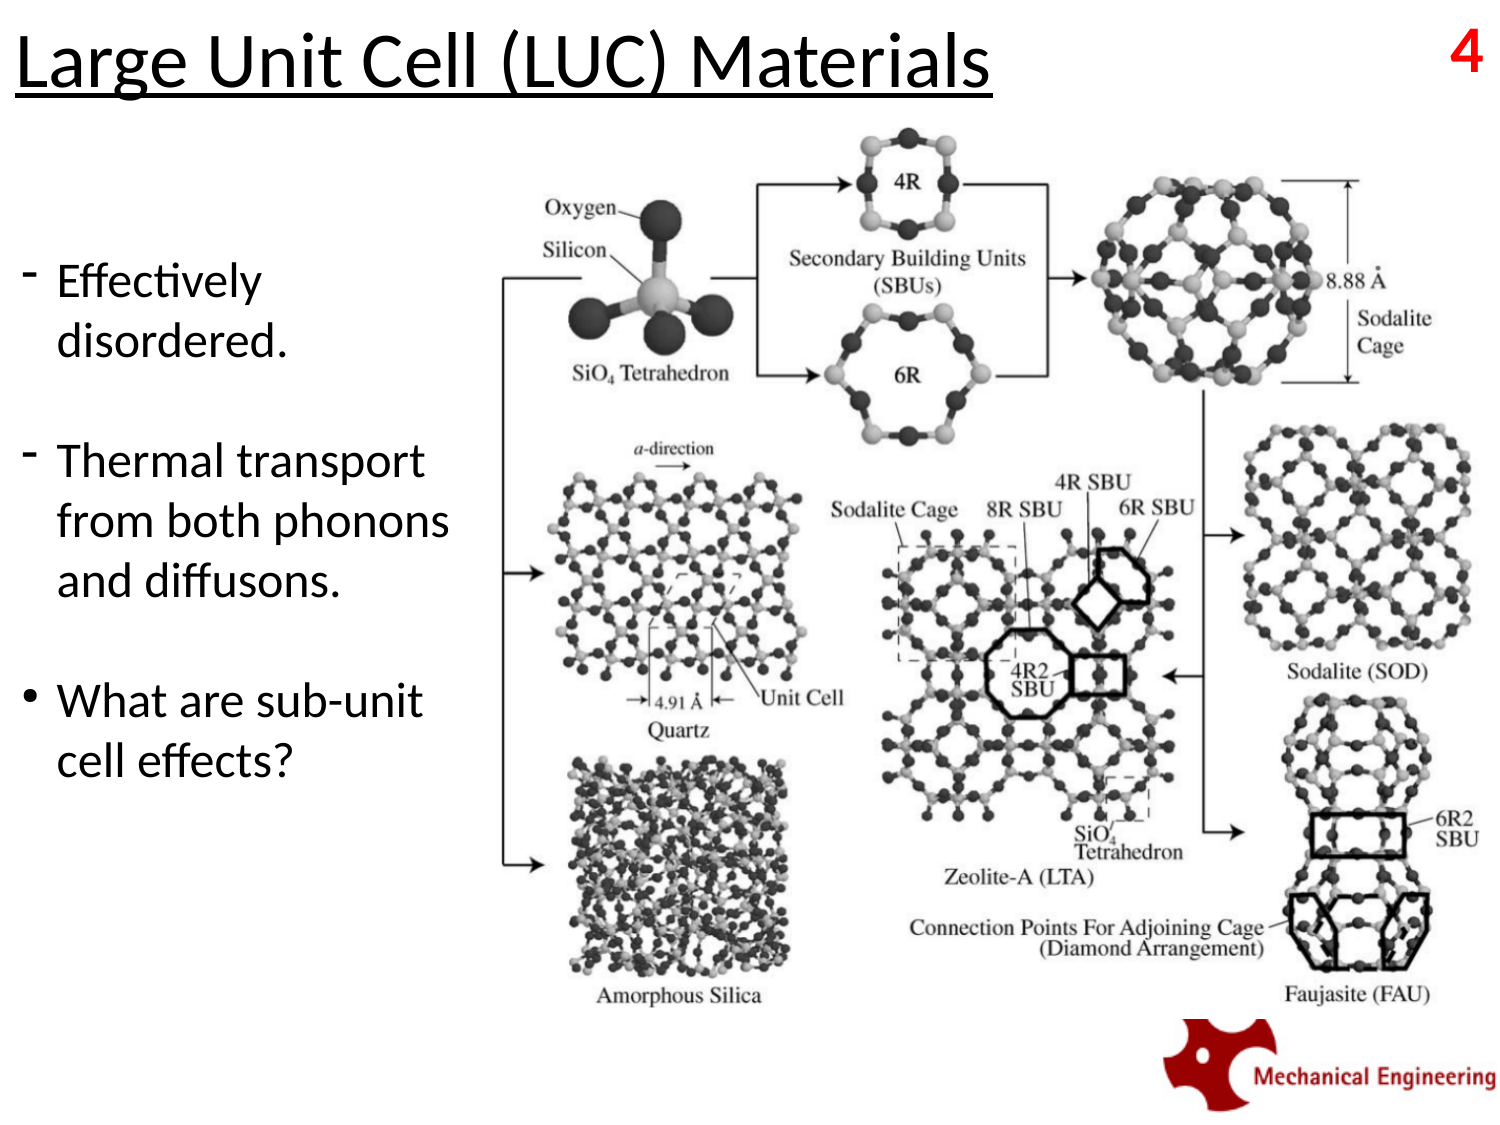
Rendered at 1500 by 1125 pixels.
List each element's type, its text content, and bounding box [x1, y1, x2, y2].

text_box 4 [1436, 0, 1500, 93]
title Large Unit Cell (LUC) Materials [0, 0, 1351, 150]
picture [464, 111, 1500, 1113]
text_box Effectively disordered. Thermal transport from both phonons and diffusons. What are sub-unit cell effects? [6, 239, 464, 795]
